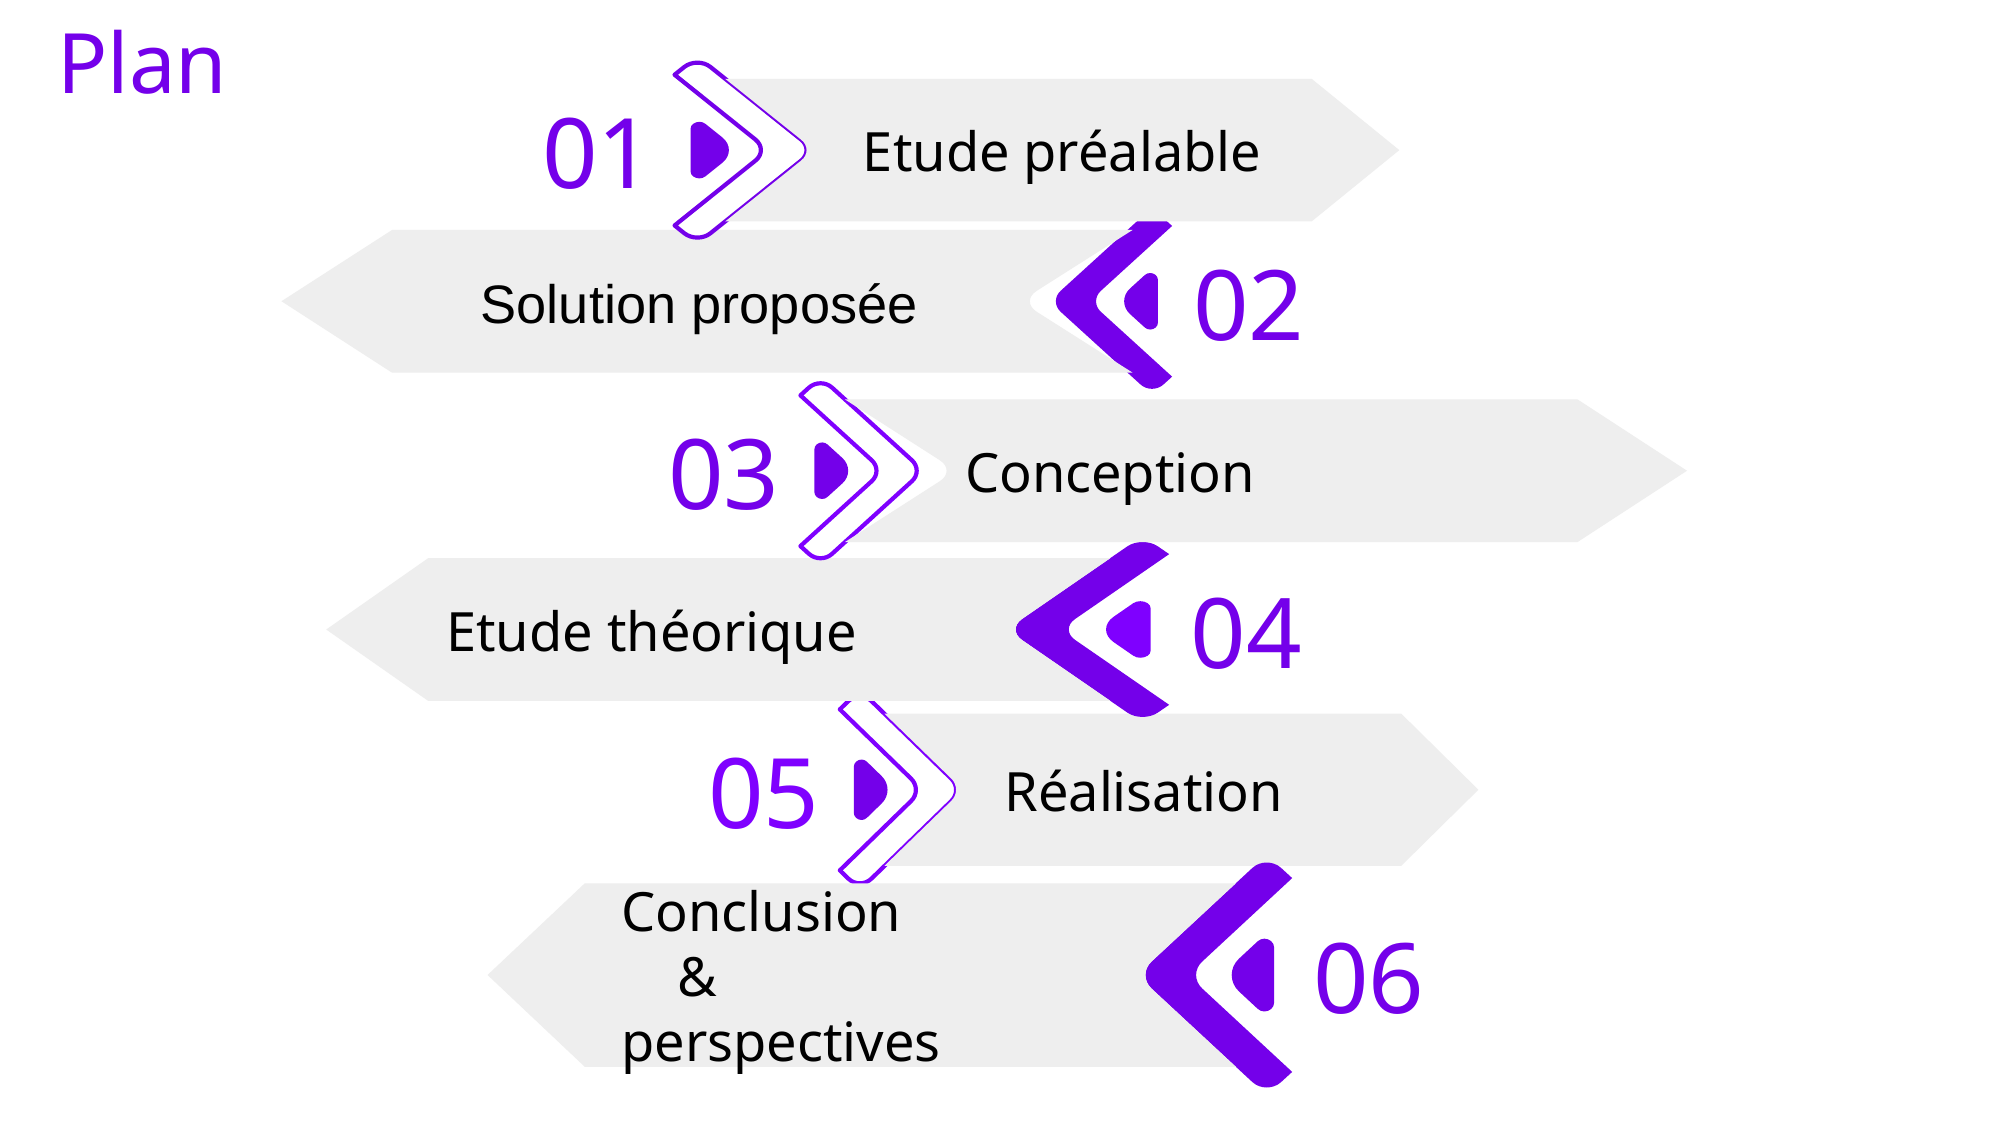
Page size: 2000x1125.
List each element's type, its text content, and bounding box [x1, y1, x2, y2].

text_box 06 [1293, 916, 1501, 1034]
text_box 04 [1170, 583, 1388, 676]
text_box 01 [487, 104, 674, 196]
text_box [1231, 938, 1275, 1012]
text_box 05 [674, 741, 840, 839]
text_box Solution proposée [281, 229, 1133, 373]
text_box Conclusion & perspectives [487, 883, 1236, 1067]
text_box [1055, 222, 1173, 389]
text_box [674, 62, 806, 238]
title Plan [37, 7, 602, 113]
text_box [1016, 543, 1170, 717]
text_box Conception [844, 399, 1688, 543]
text_box [690, 121, 729, 179]
text_box 03 [635, 425, 800, 517]
text_box [1106, 601, 1151, 658]
text_box Etude théorique [326, 558, 1111, 701]
text_box [800, 383, 917, 559]
text_box Réalisation [884, 713, 1479, 866]
text_box [1124, 273, 1158, 330]
text_box Etude préalable [725, 78, 1400, 222]
text_box [814, 442, 849, 499]
text_box [1146, 862, 1293, 1088]
text_box [839, 701, 955, 883]
text_box [853, 759, 888, 820]
text_box 02 [1173, 255, 1338, 347]
